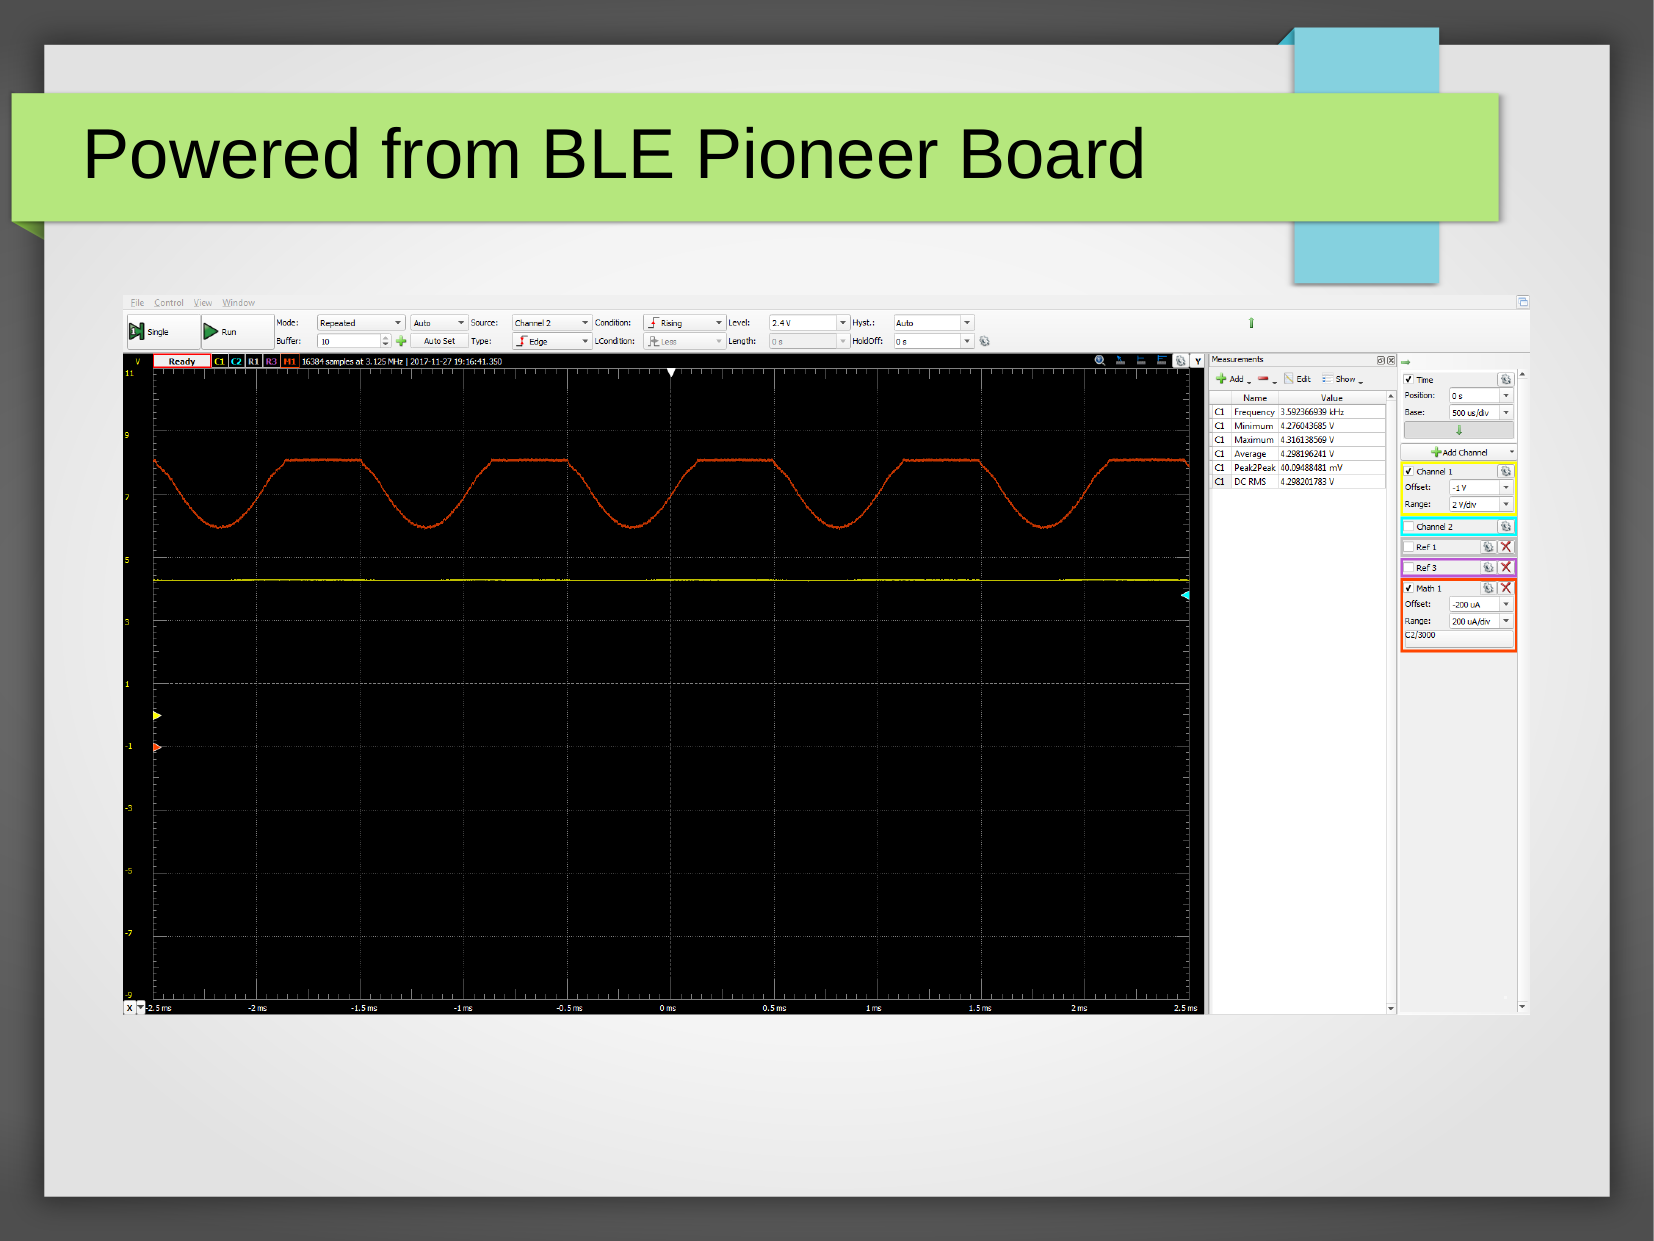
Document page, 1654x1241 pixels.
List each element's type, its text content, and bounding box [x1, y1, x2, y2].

picture [0, 0, 1654, 1241]
title Powered from BLE Pioneer Board [82, 94, 1264, 213]
